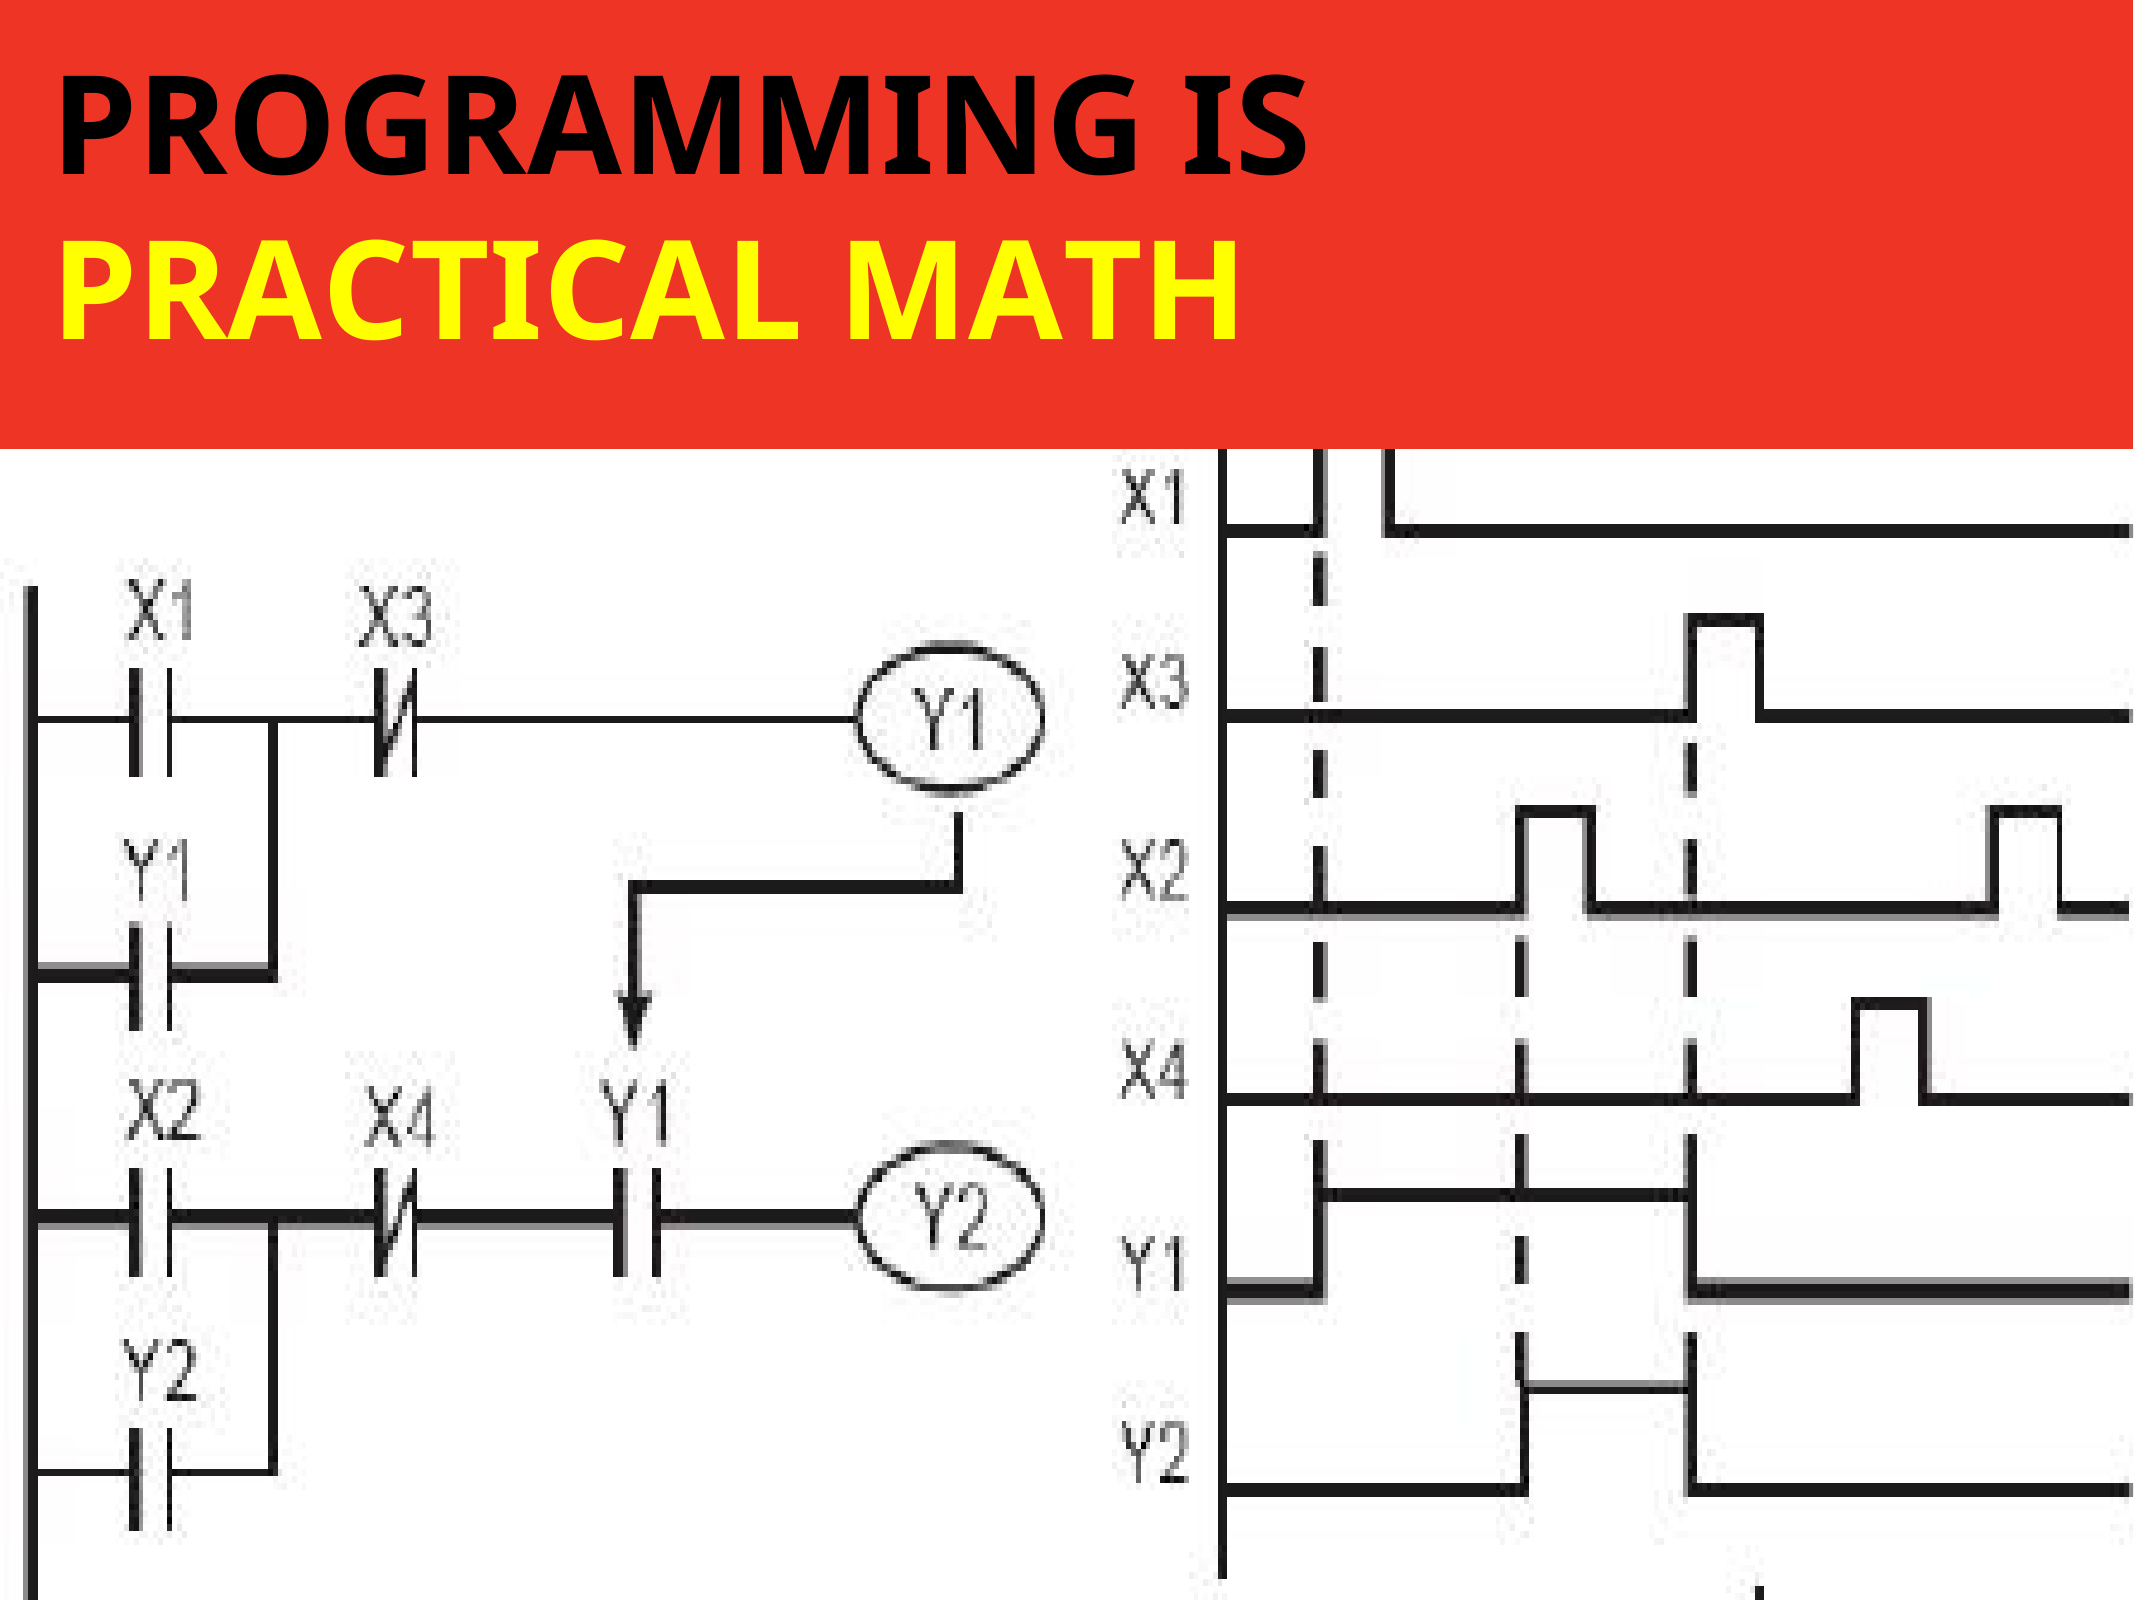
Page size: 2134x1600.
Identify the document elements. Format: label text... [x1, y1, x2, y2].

picture [0, 449, 2134, 1600]
text_box PROGRAMMING IS PRACTICAL MATH [41, 37, 1719, 449]
